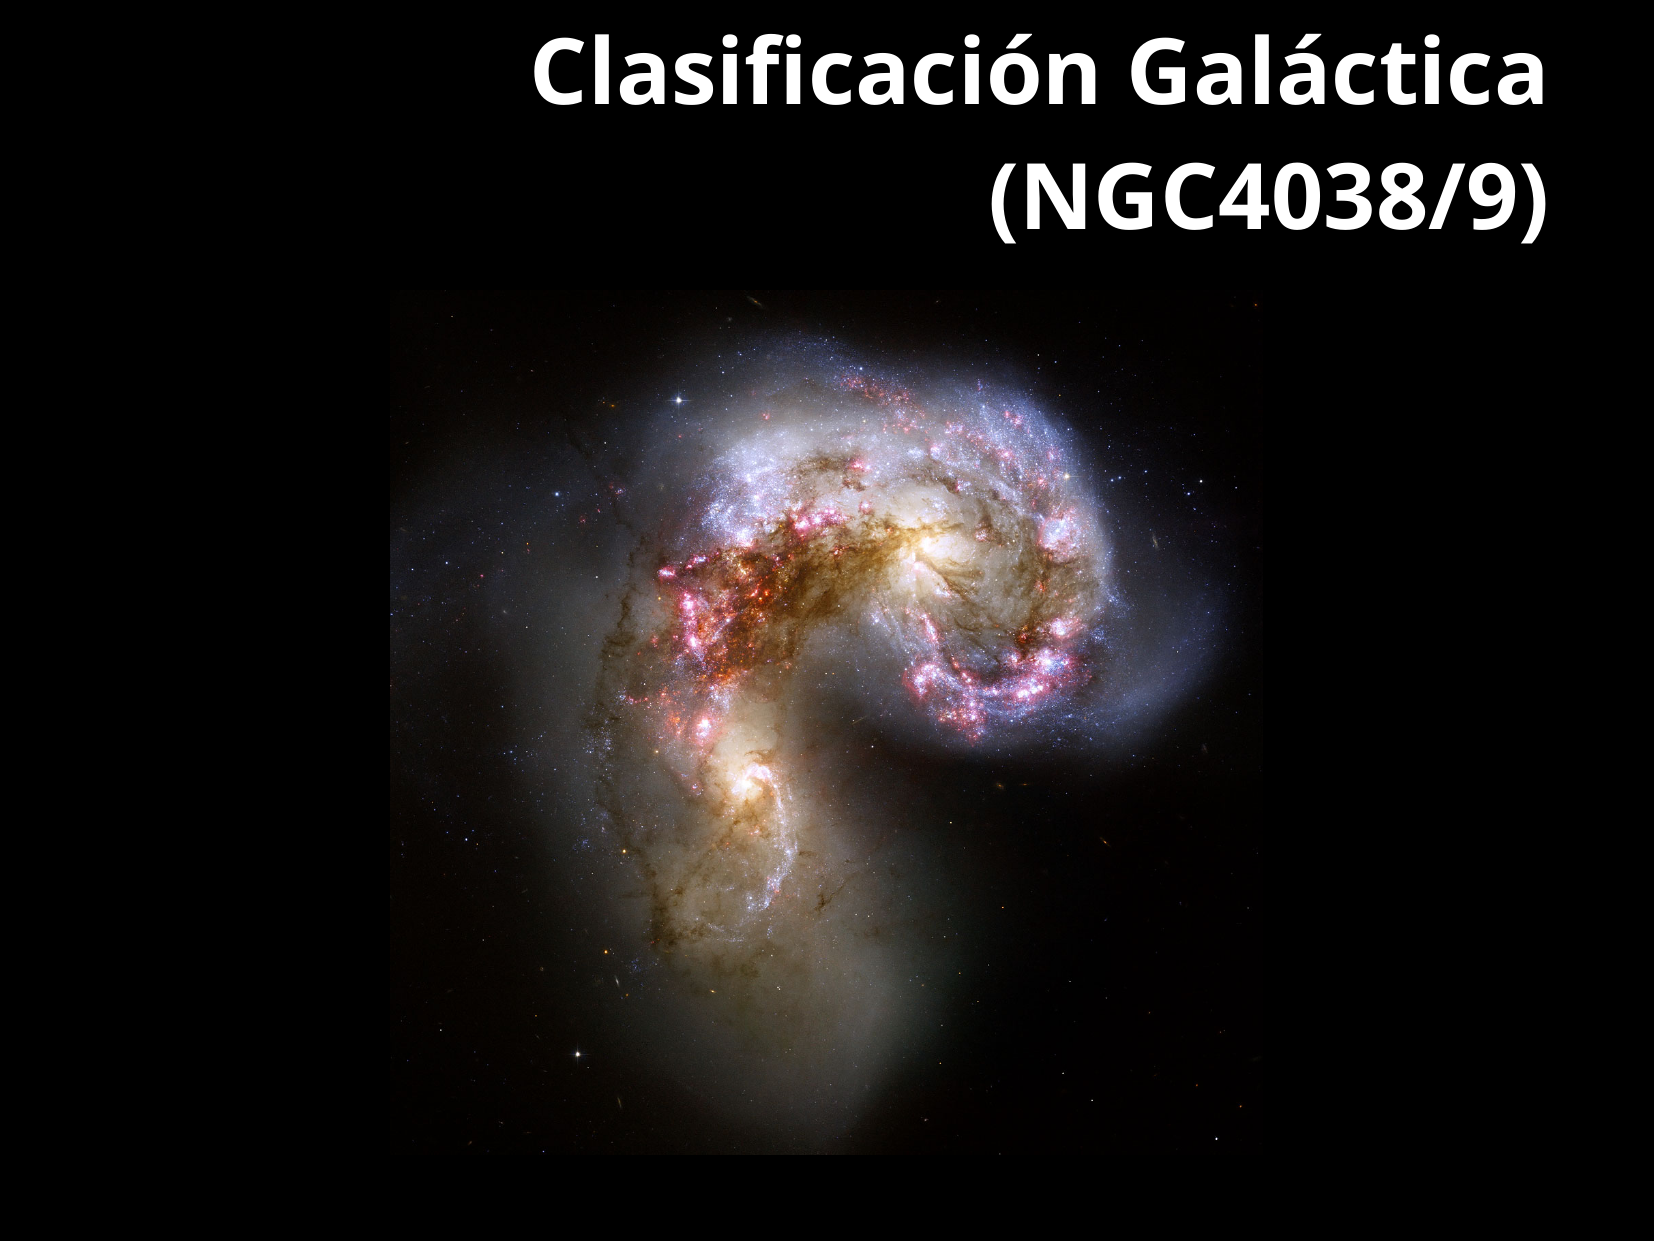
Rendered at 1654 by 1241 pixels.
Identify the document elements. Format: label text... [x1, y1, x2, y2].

title Clasificación Galáctica (NGC4038/9) [62, 20, 1551, 244]
picture [390, 290, 1263, 1156]
